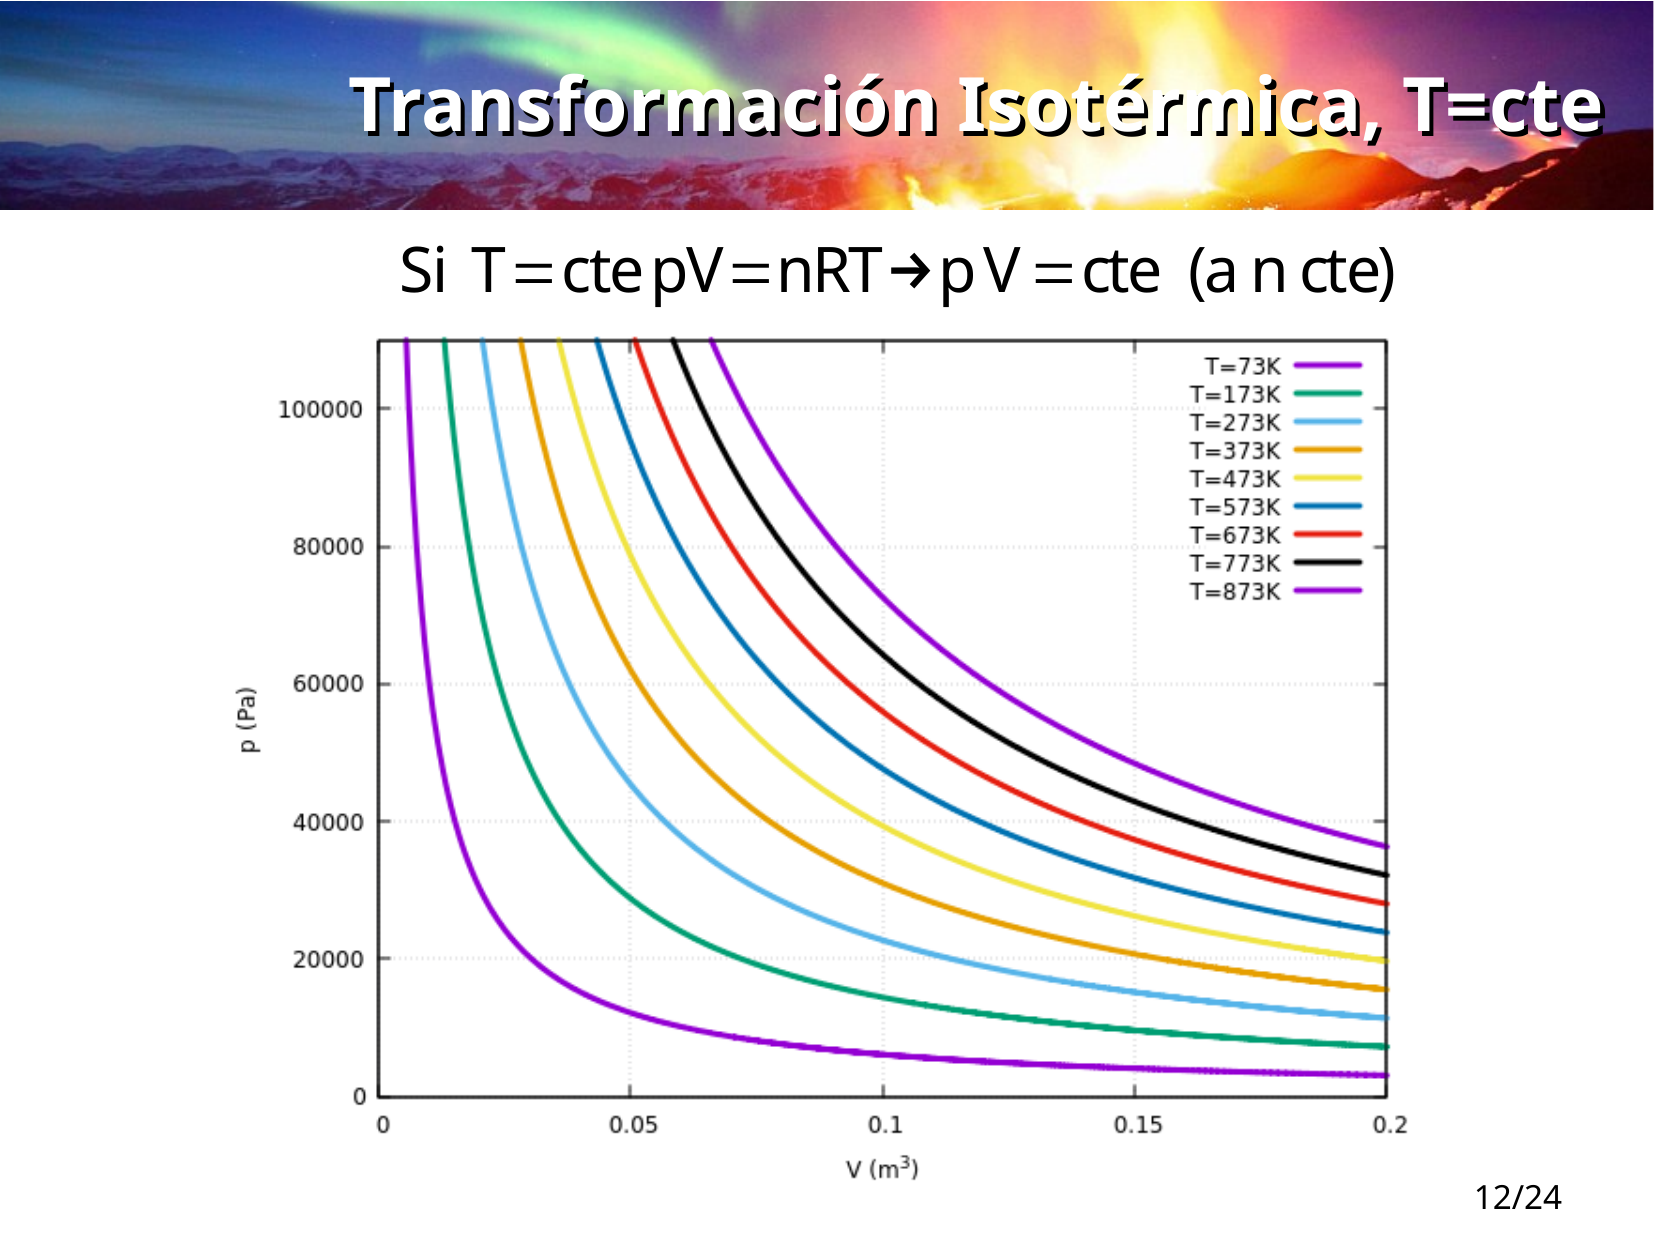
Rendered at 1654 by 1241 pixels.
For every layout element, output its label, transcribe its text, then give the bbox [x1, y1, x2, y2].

picture [0, 1, 1654, 210]
chart [393, 232, 1401, 309]
title Transformación Isotérmica, T=cte [45, 15, 1606, 191]
picture [225, 313, 1426, 1215]
